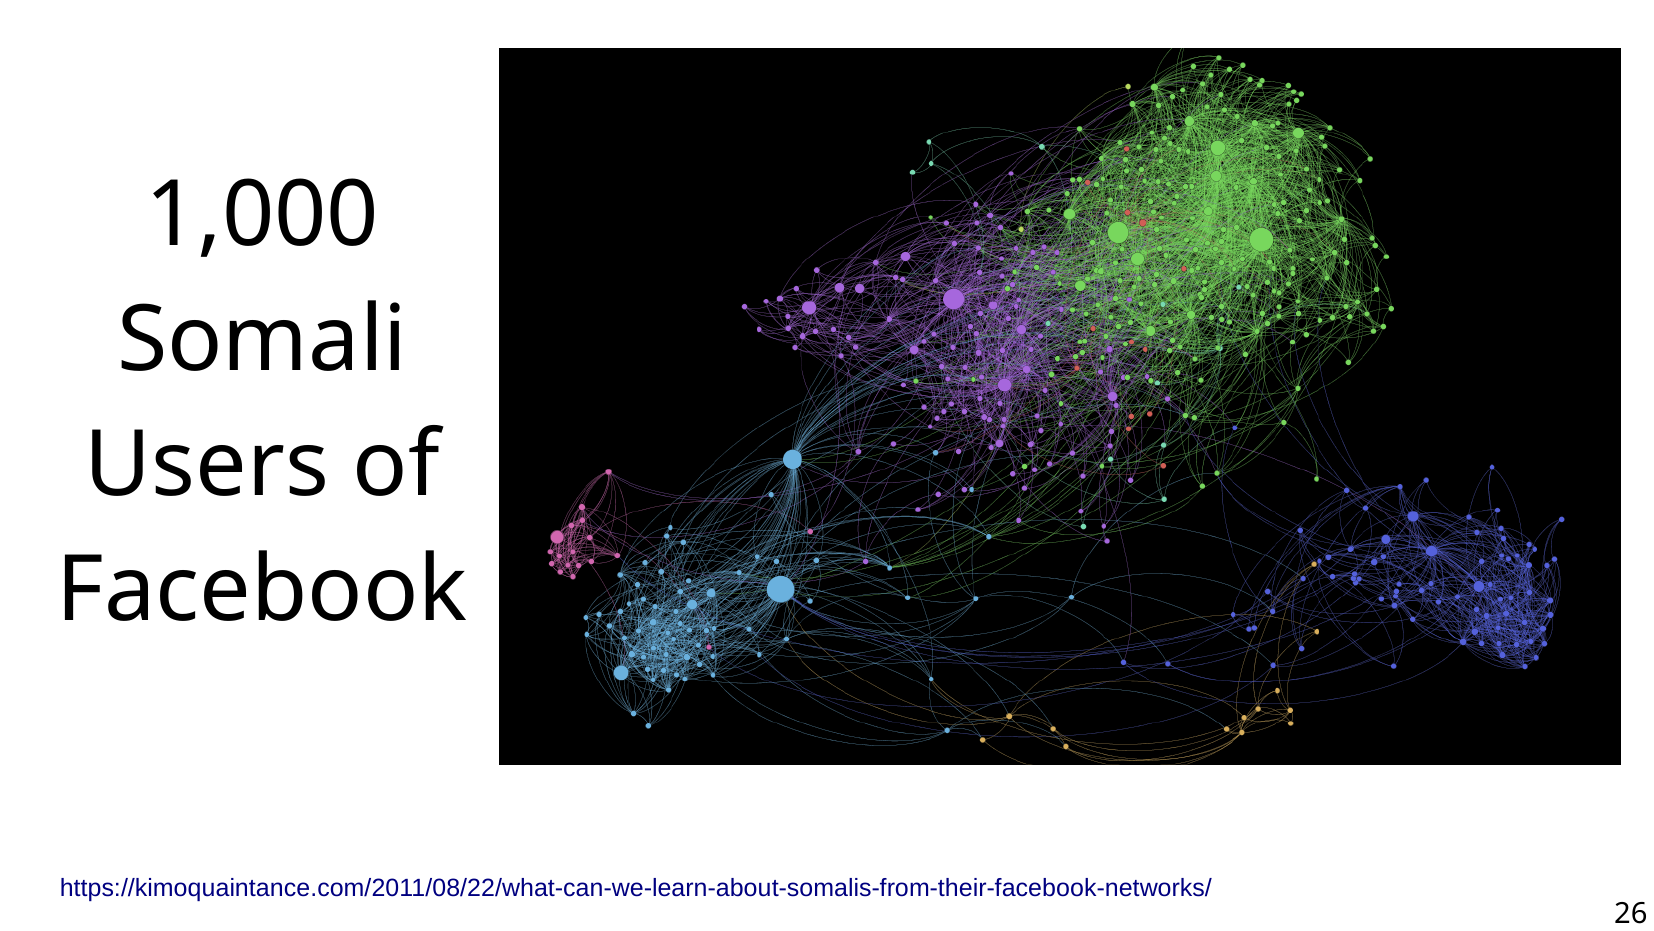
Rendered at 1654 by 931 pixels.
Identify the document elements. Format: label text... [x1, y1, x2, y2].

picture [499, 48, 1621, 766]
title 1,000 Somali Users of Facebook [30, 30, 496, 766]
text_box https://kimoquaintance.com/2011/08/22/what-can-we-learn-about-somalis-from-their-facebook-networks/ [45, 866, 1304, 910]
